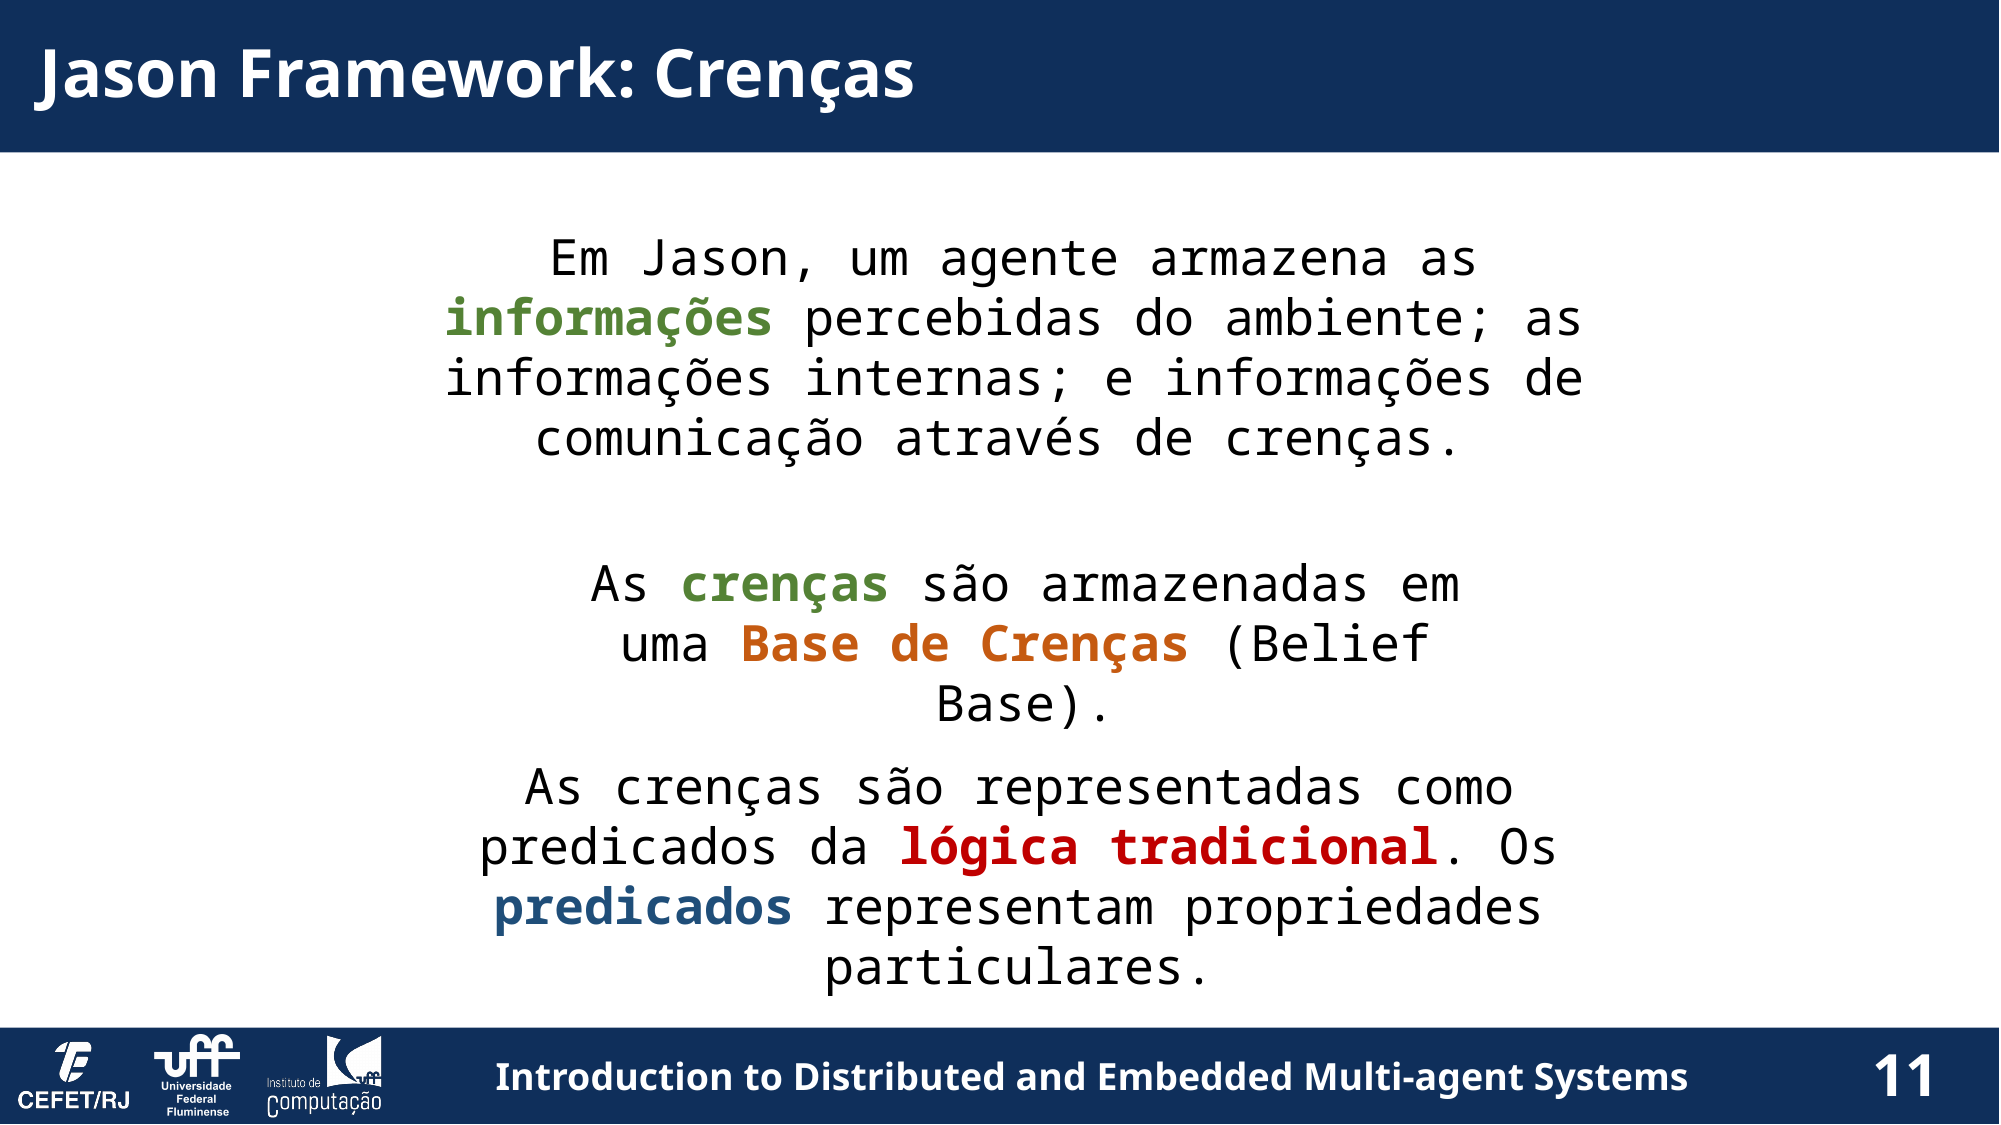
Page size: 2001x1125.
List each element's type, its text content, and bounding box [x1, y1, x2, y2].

picture [18, 1021, 129, 1125]
picture [265, 1033, 383, 1118]
text_box Em Jason, um agente armazena as informações percebidas do ambiente; as informações internas; e informações de comunicação através de crenças. [373, 217, 1657, 473]
picture [153, 1033, 241, 1121]
text_box Jason Framework: Crenças [25, 23, 1999, 119]
text_box As crenças são representadas como predicados da lógica tradicional. Os predicados representam propriedades particulares. [383, 747, 1656, 1003]
text_box As crenças são armazenadas em uma Base de Crenças (Belief Base). [555, 544, 1496, 740]
